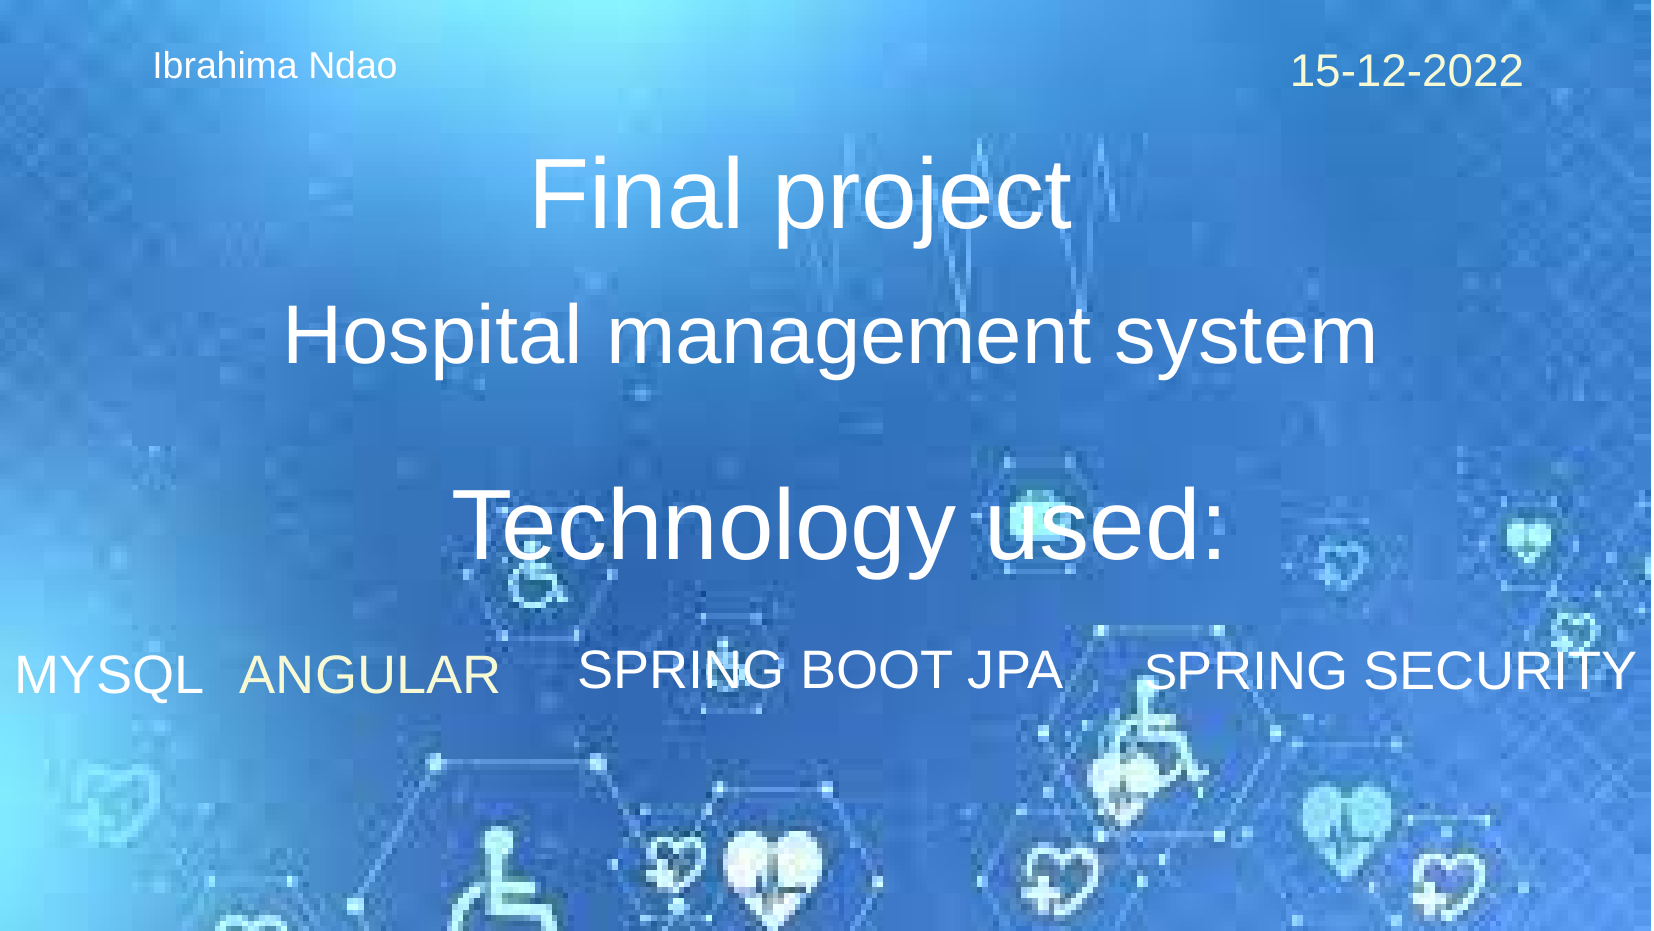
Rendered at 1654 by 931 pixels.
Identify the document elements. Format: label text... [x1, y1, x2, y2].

text_box 15-12-2022 [1275, 37, 1576, 104]
text_box Final project [513, 130, 1088, 258]
text_box SPRING SECURITY [1128, 632, 1654, 709]
text_box SPRING BOOT JPA [562, 632, 1114, 751]
text_box Technology used: [436, 450, 1276, 591]
picture [0, 0, 1651, 931]
title Hospital management system [86, 257, 1576, 413]
text_box ANGULAR [225, 637, 518, 713]
text_box Ibrahima Ndao [137, 37, 413, 95]
text_box MYSQL [0, 637, 263, 745]
